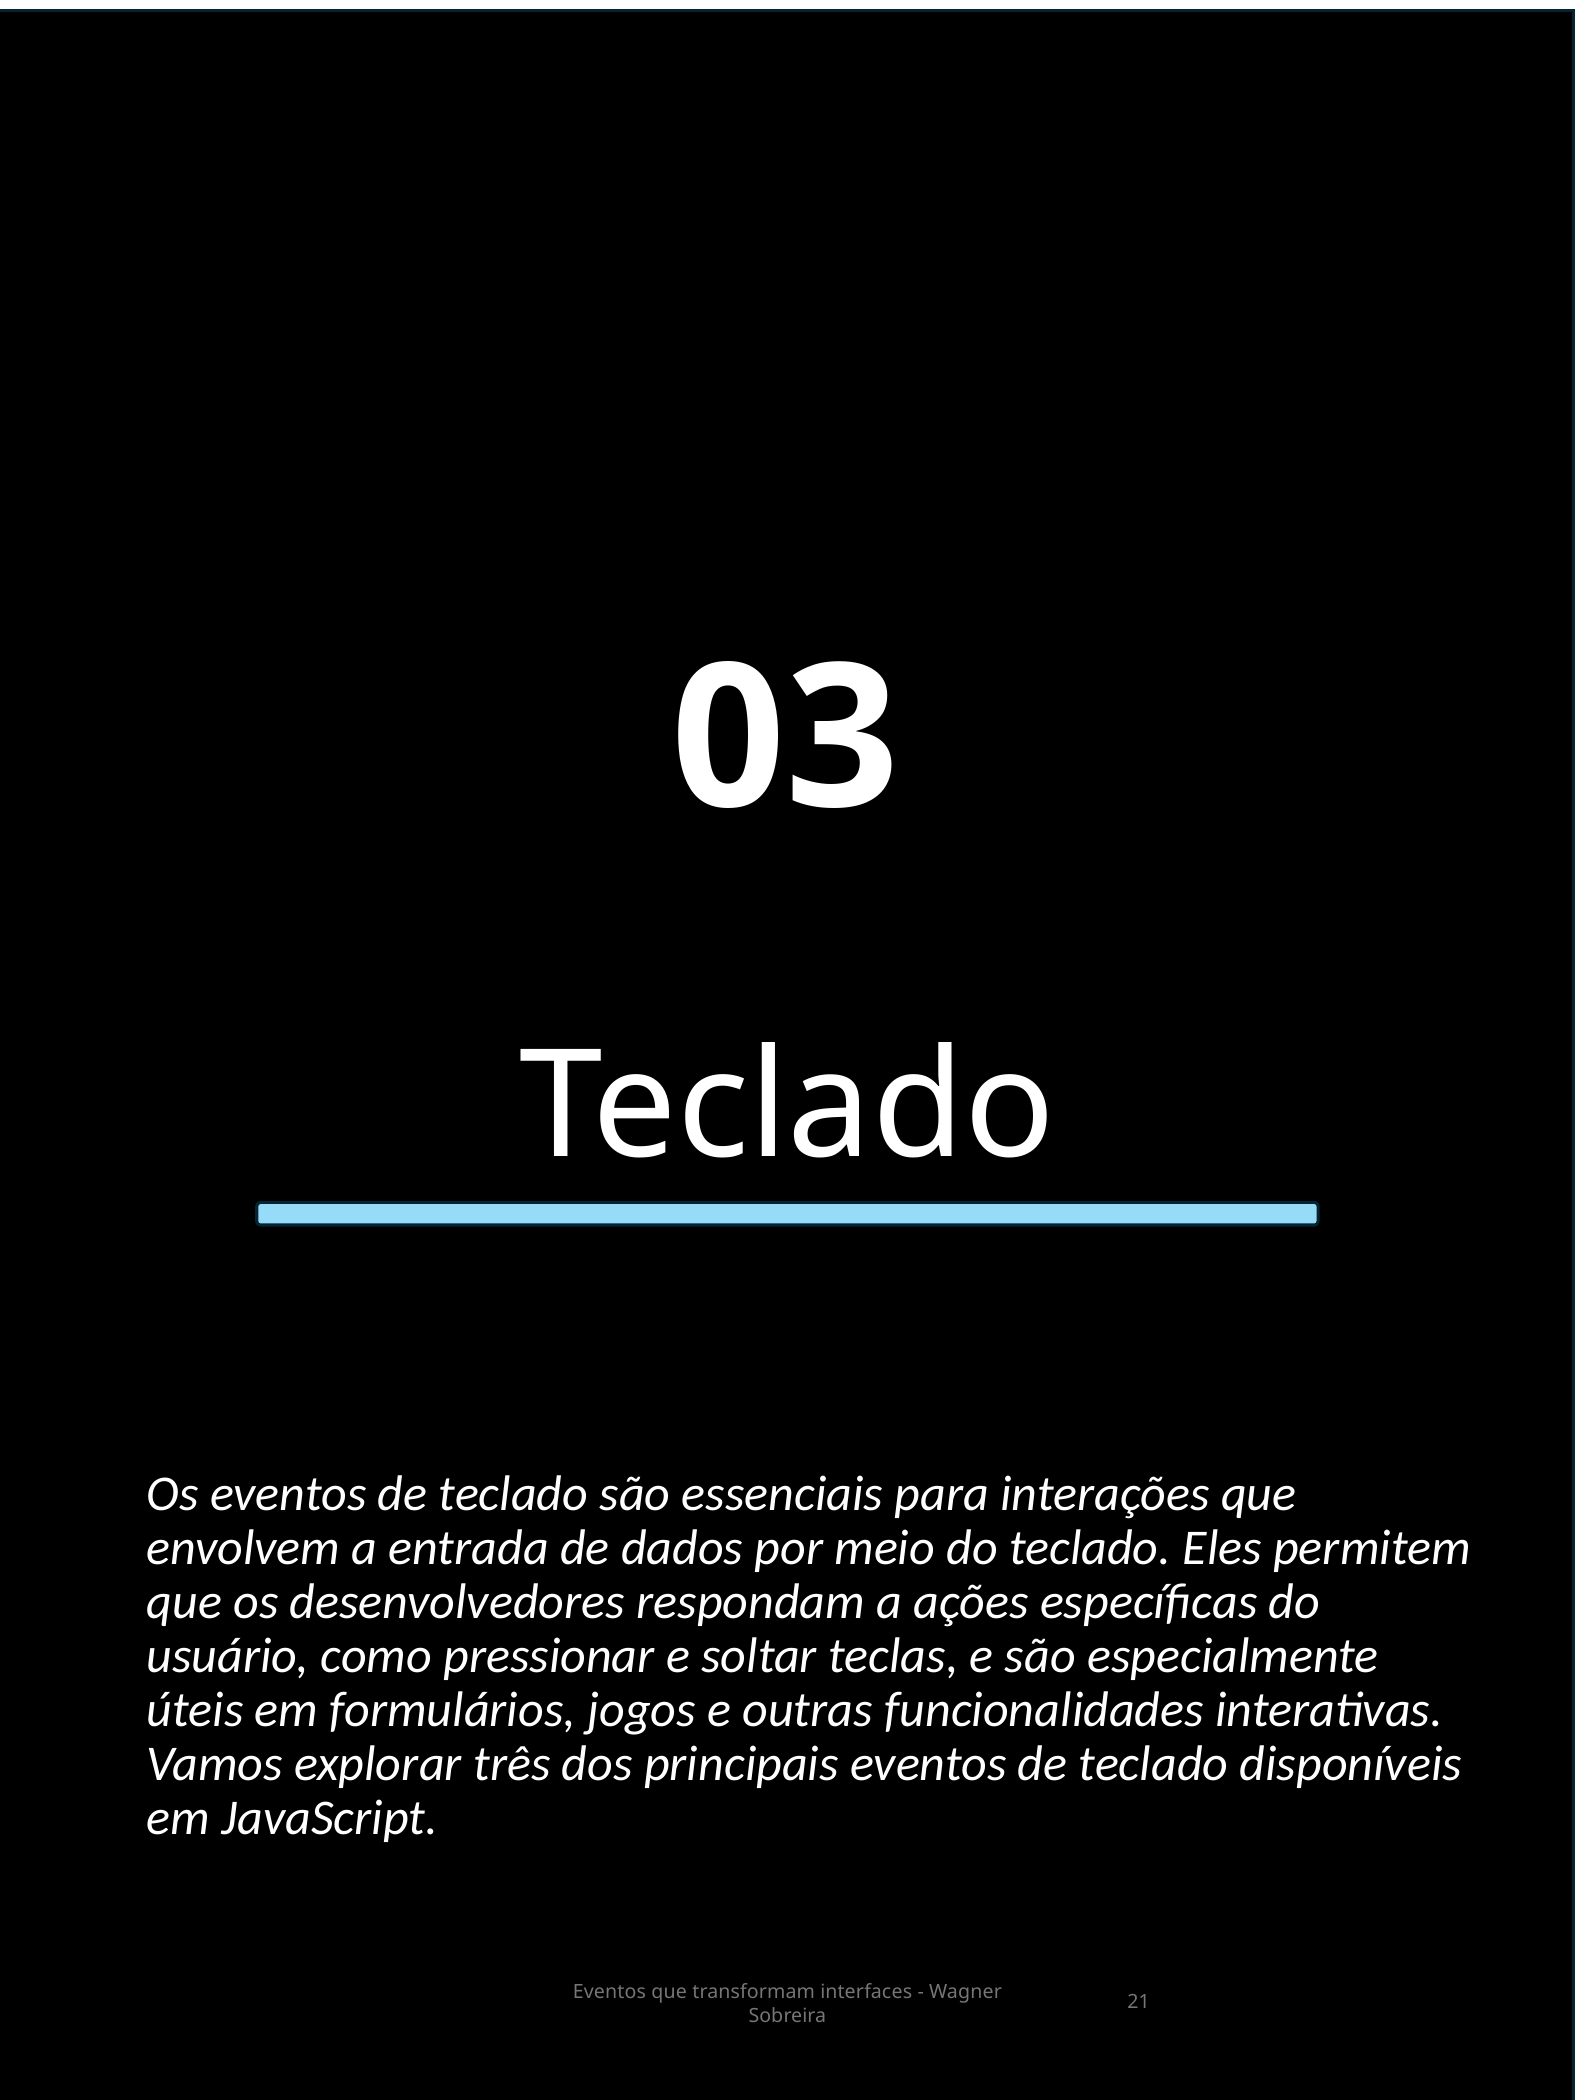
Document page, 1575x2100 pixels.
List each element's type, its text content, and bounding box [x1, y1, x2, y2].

text_box Teclado [400, 999, 1175, 1197]
footer Eventos que transformam interfaces - Wagner Sobreira [521, 1946, 1054, 2059]
text_box 03 [398, 598, 1173, 857]
slide_number 21 [1112, 1946, 1467, 2059]
text_box Os eventos de teclado são essenciais para interações que envolvem a entrada de dados por meio do teclado. Eles permitem que os desenvolvedores respondam a ações específicas do usuário, como pressionar e soltar teclas, e são especialmente úteis em formulários, jogos e outras funcionalidades interativas. Vamos explorar três dos principais eventos de teclado disponíveis em JavaScript. [131, 1459, 1496, 1884]
text_box [0, 10, 1574, 2100]
